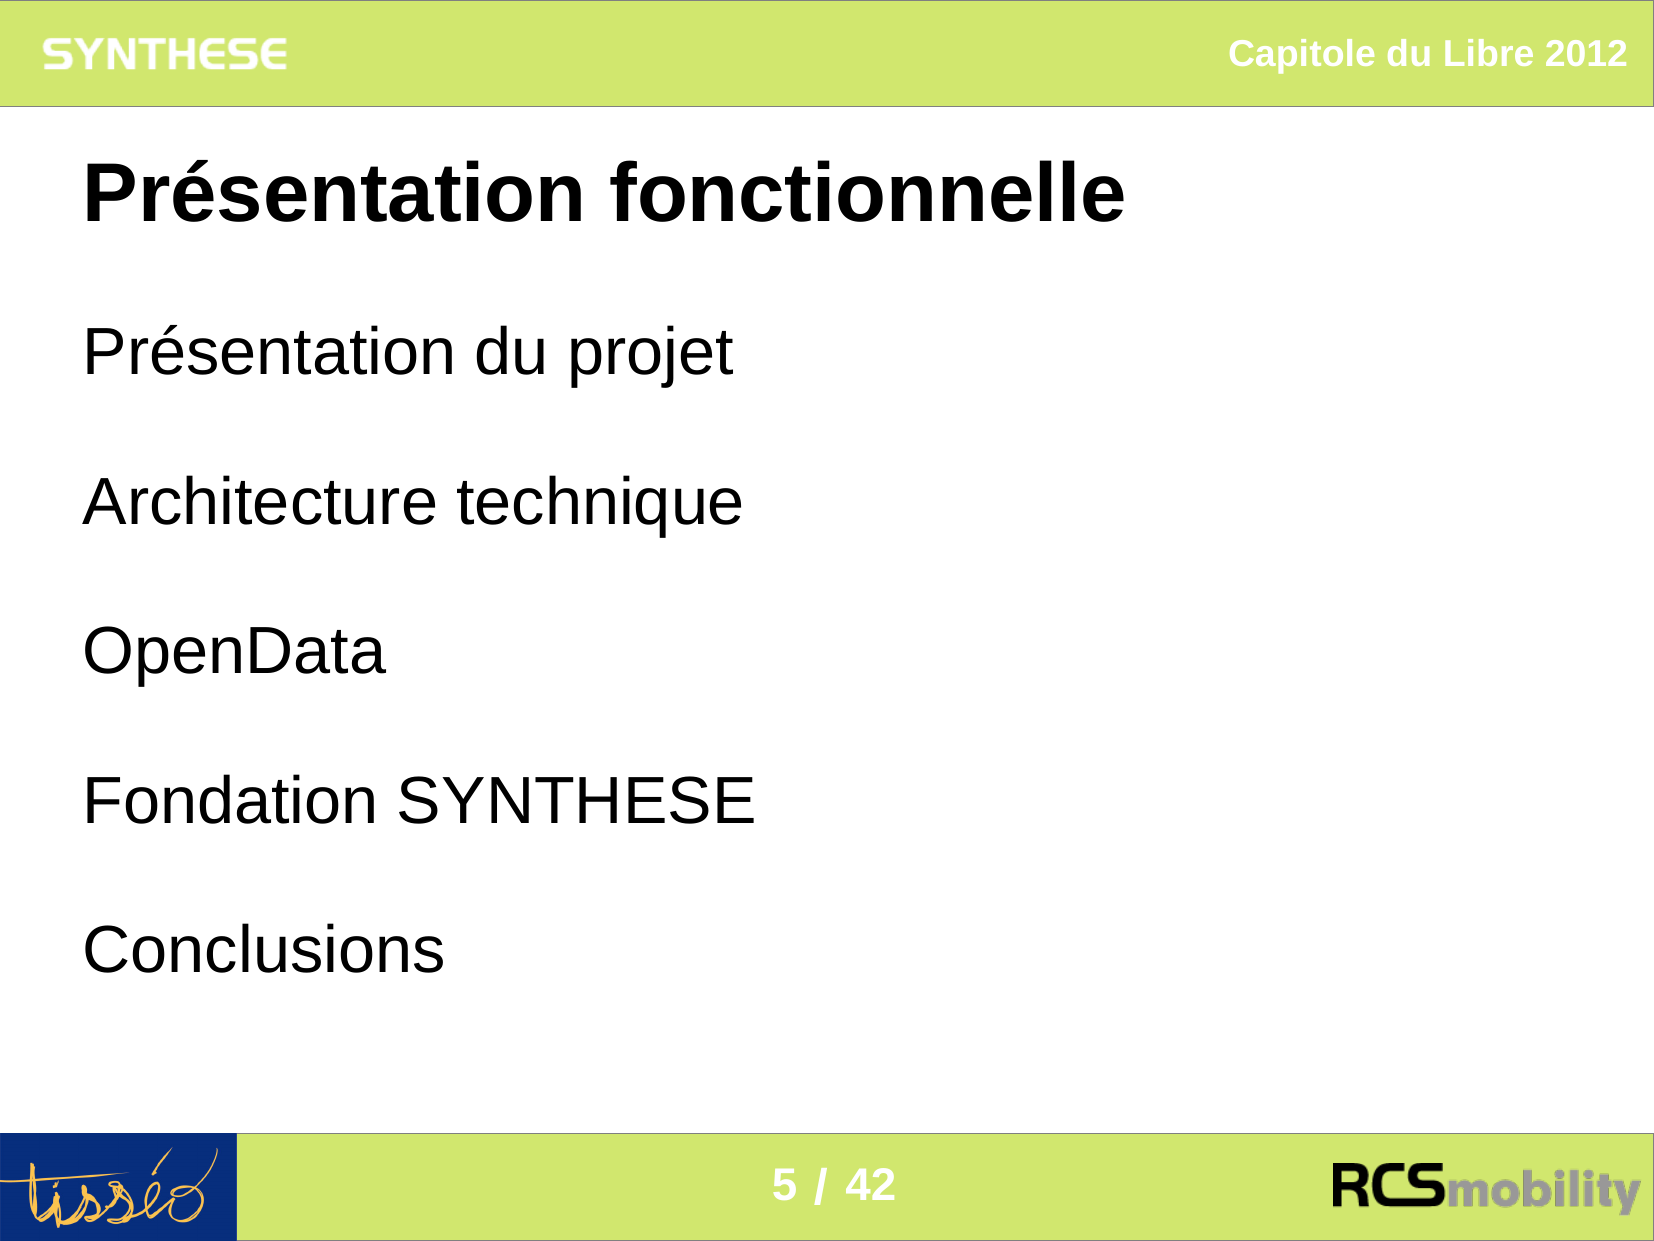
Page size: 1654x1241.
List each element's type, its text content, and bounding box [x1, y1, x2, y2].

text_box 42 [830, 1151, 934, 1231]
subtitle Présentation fonctionnelle Présentation du projet Architecture technique OpenData Fondation SYNTHESE Conclusions [82, 49, 1571, 1010]
picture [41, 35, 292, 73]
text_box <numéro> [561, 1151, 813, 1241]
text_box Capitole du Libre 2012 [0, 0, 1654, 107]
text_box / [237, 1133, 1654, 1241]
picture [1333, 1163, 1642, 1217]
picture [0, 1133, 237, 1241]
